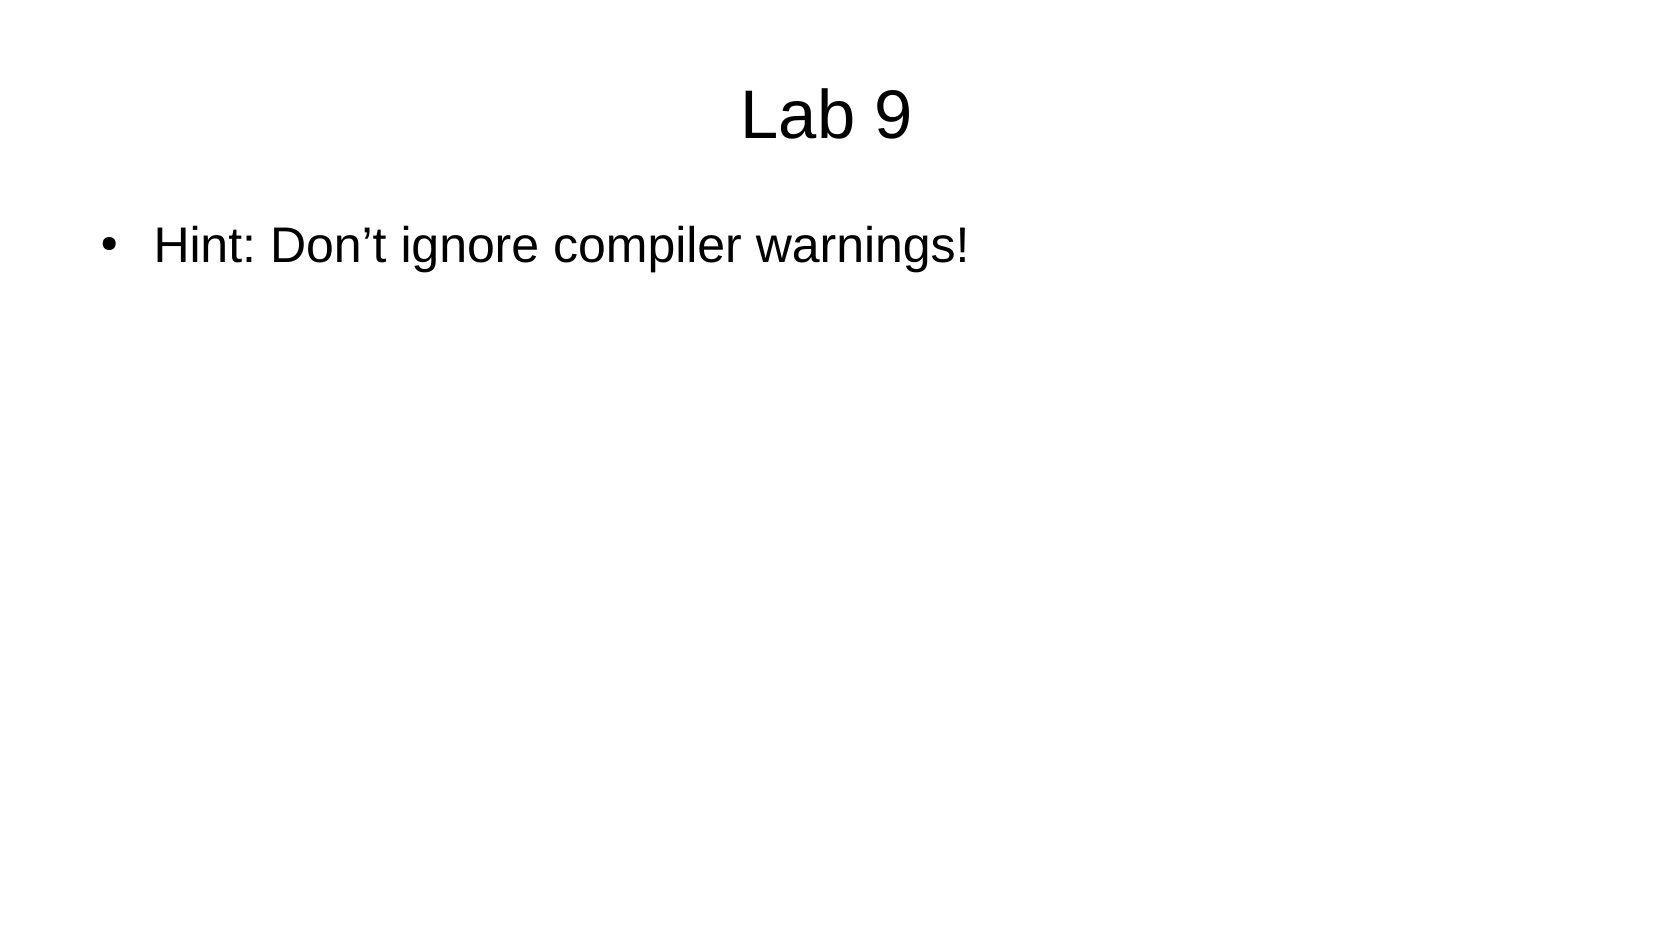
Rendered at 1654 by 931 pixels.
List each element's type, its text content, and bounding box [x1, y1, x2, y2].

list Hint: Don’t ignore compiler warnings! [82, 217, 1571, 758]
title Lab 9 [82, 37, 1571, 193]
